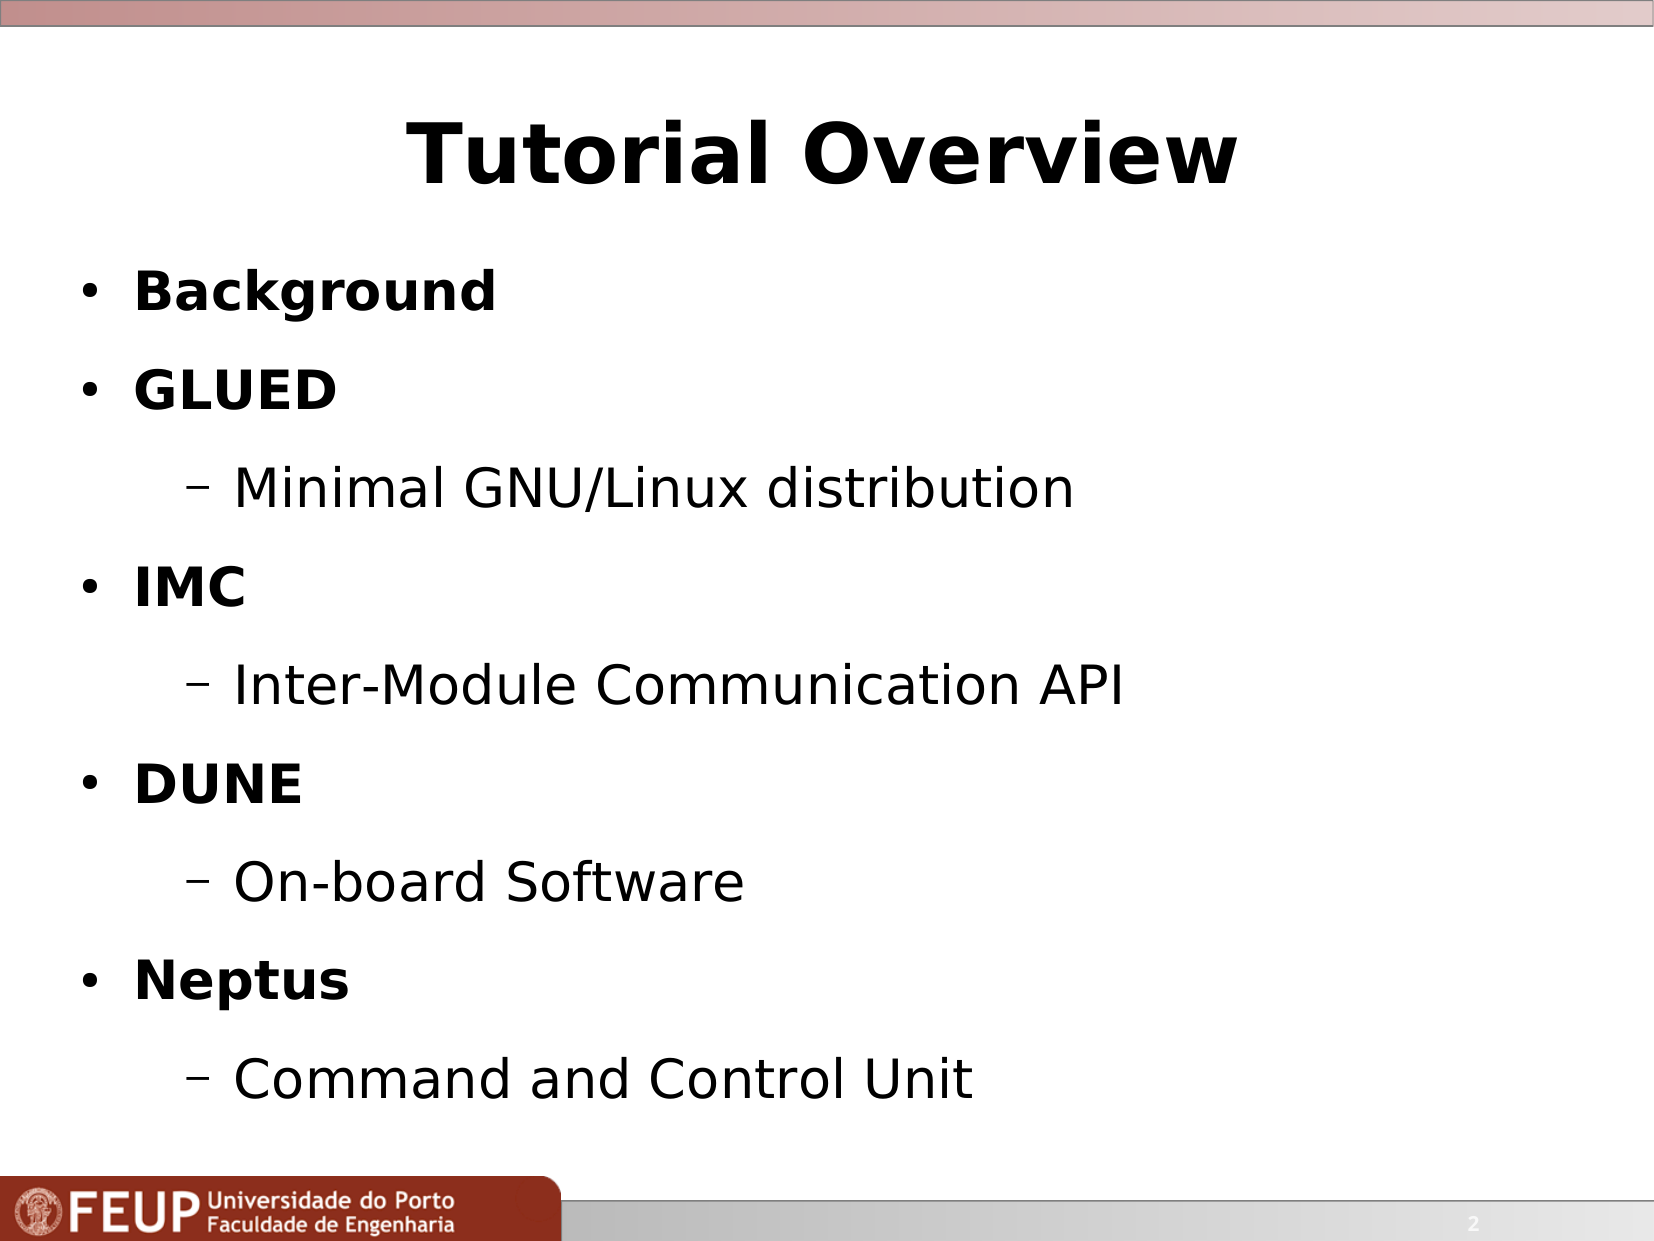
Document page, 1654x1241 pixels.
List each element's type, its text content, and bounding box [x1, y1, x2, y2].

picture [0, 1176, 561, 1241]
list Background GLUED Minimal GNU/Linux distribution IMC Inter-Module Communication API DUNE On-board Software Neptus Command and Control Unit [62, 260, 1621, 1196]
title Tutorial Overview [64, 70, 1582, 239]
